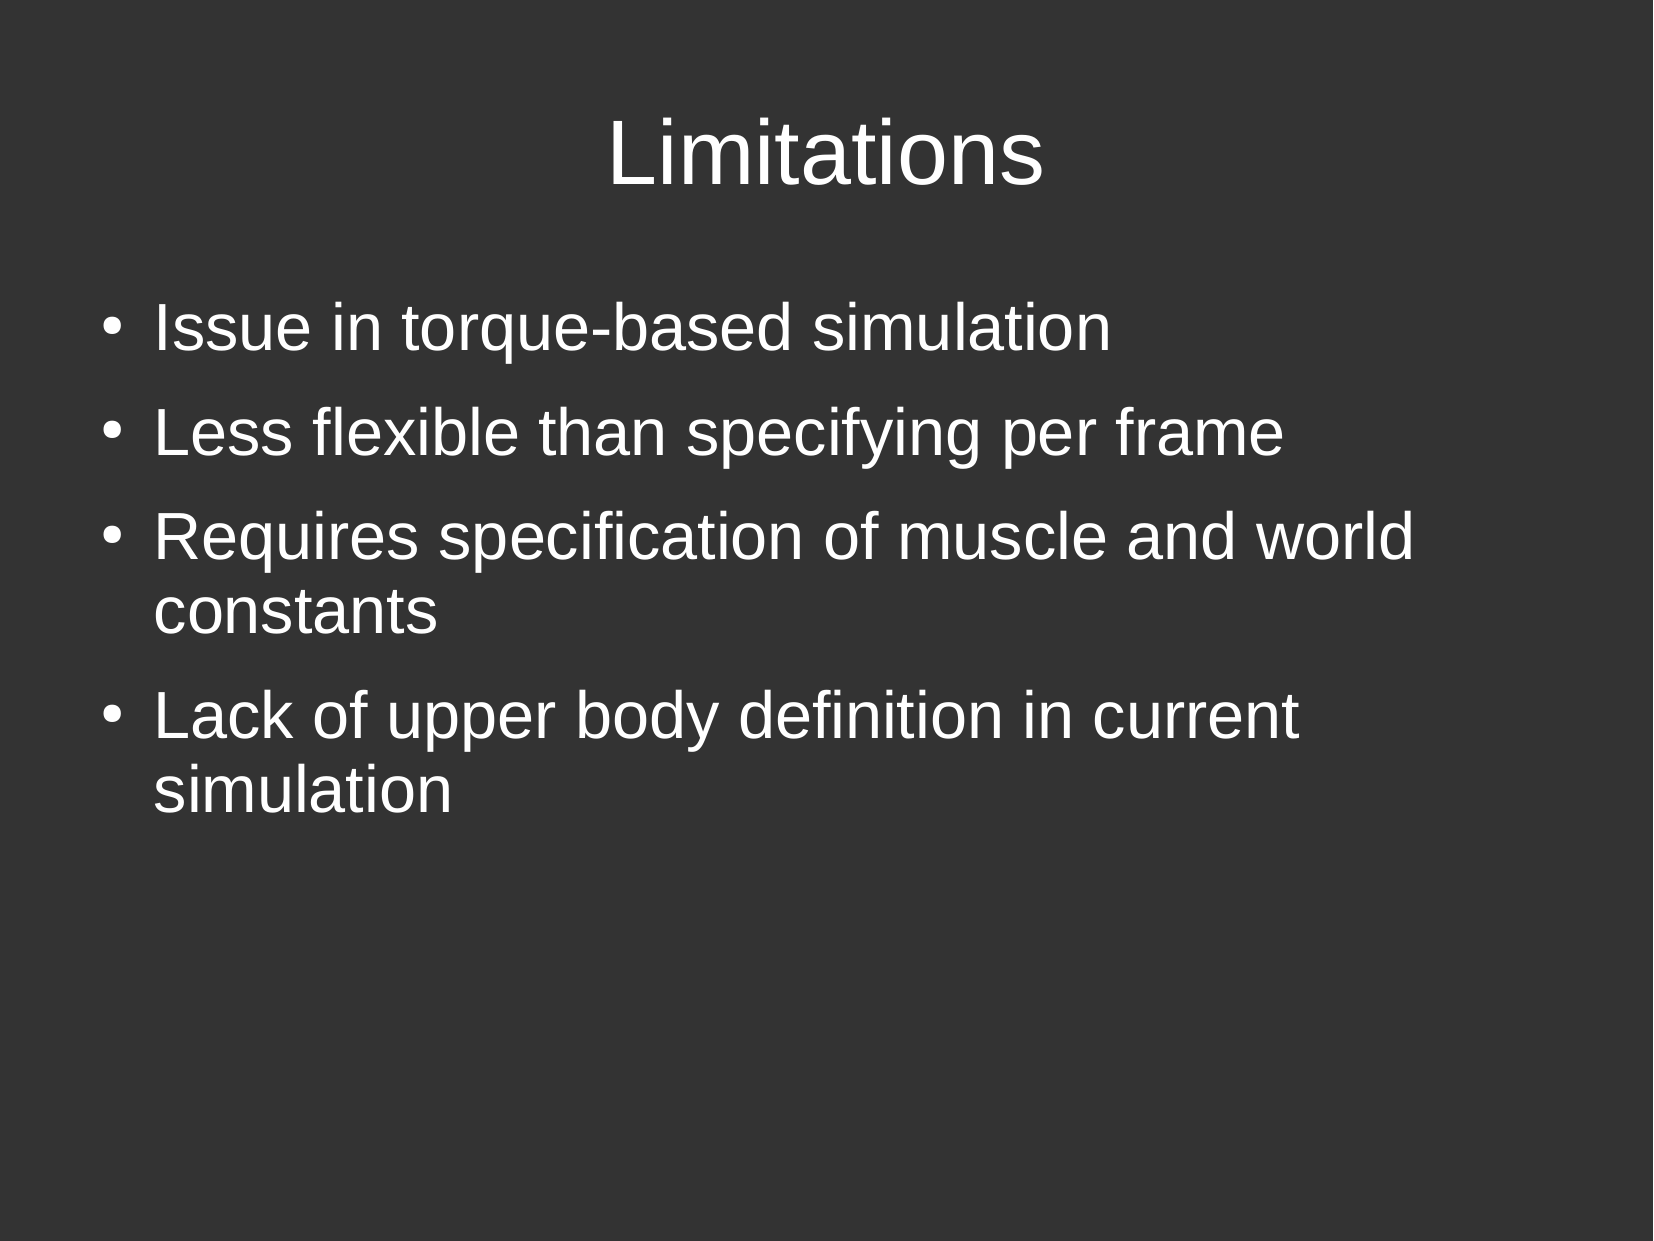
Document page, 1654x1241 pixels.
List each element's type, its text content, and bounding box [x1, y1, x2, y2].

title Limitations [82, 49, 1571, 257]
list Issue in torque-based simulation Less flexible than specifying per frame Requires specification of muscle and world constants Lack of upper body definition in current simulation [82, 290, 1571, 1109]
